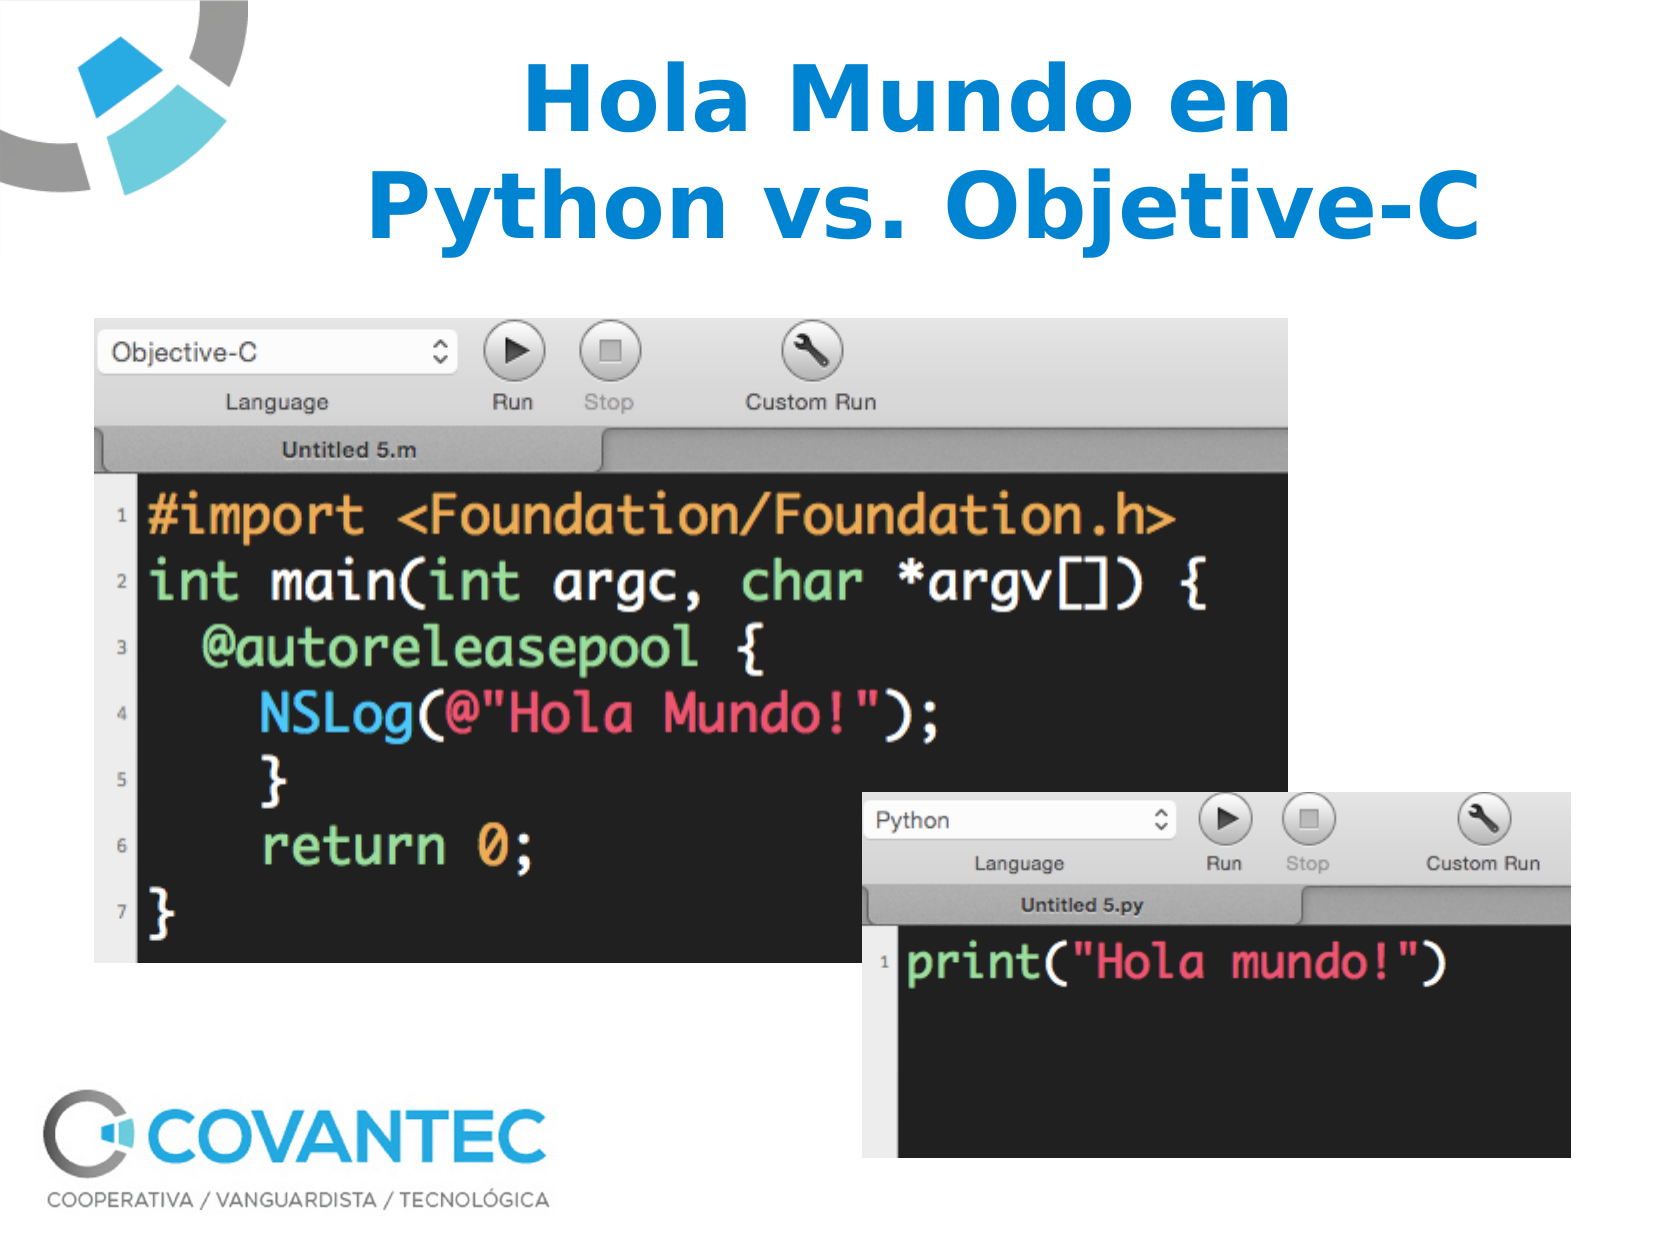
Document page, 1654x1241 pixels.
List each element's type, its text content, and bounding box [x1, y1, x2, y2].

picture [94, 318, 1571, 1158]
title Hola Mundo en Python vs. Objetive-C [354, 46, 1495, 261]
picture [0, 0, 248, 257]
picture [35, 1080, 556, 1218]
